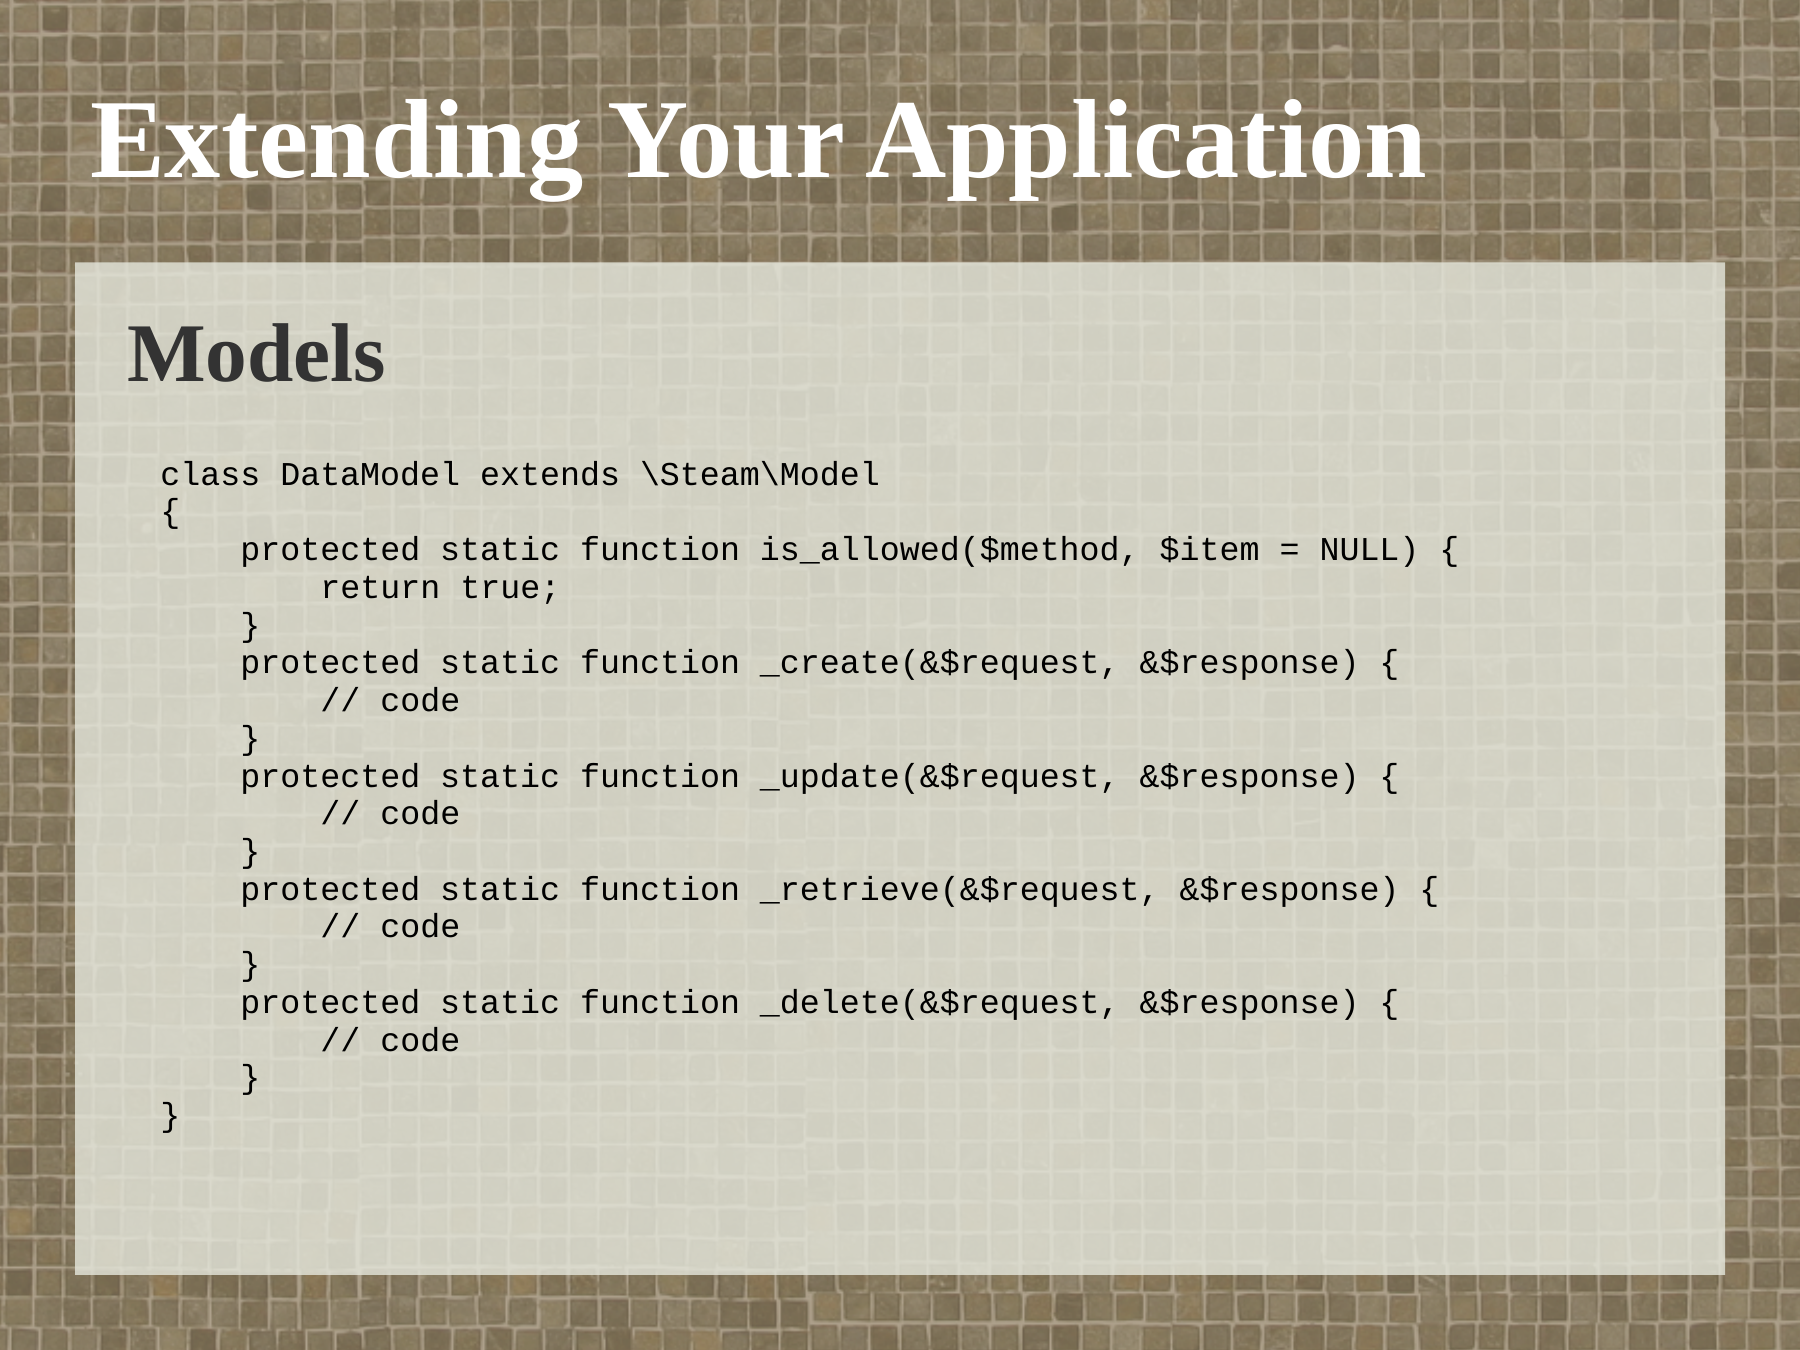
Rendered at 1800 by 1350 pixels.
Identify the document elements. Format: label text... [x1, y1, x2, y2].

text_box Models [112, 300, 1688, 458]
text_box class DataModel extends \Steam\Model { protected static function is_allowed($method, $item = NULL) { return true; } protected static function _create(&$request, &$response) { // code } protected static function _update(&$request, &$response) { // code } protected static function _retrieve(&$request, &$response) { // code } protected static function _delete(&$request, &$response) { // code } } [145, 449, 1688, 1201]
text_box [0, 0, 1800, 1350]
title Extending Your Application [89, 53, 1710, 226]
